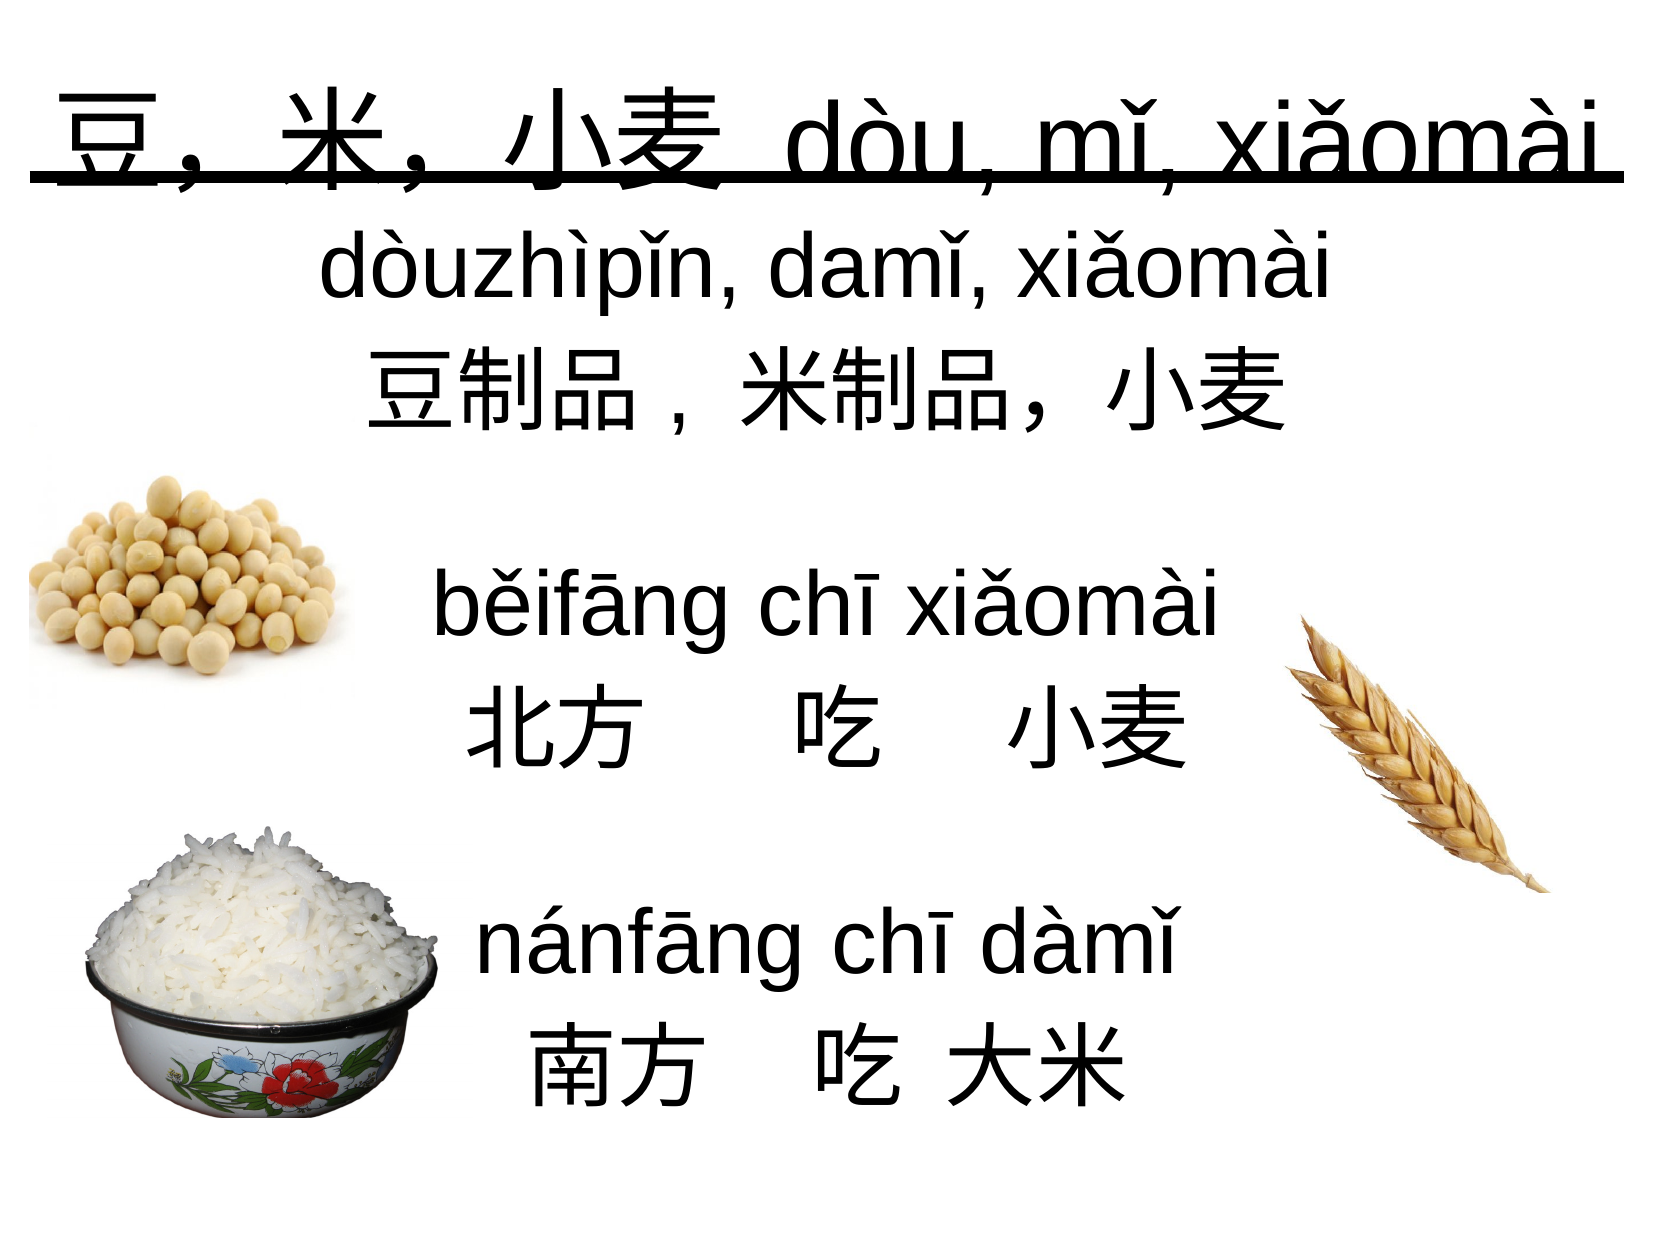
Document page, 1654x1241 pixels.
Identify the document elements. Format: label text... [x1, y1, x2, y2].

text_box dòuzhìpǐn, damǐ, xiǎomài 豆制品, 米制品，小麦 běifāng chī xiǎomài 北方 吃 小麦 nánfāng chī dàmǐ 南方 吃 大米 [29, 206, 1625, 1241]
text_box 豆，米，小麦 dòu, mǐ, xiǎomài [29, 43, 1625, 206]
picture [47, 826, 473, 1118]
picture [1240, 590, 1633, 893]
picture [29, 416, 355, 709]
